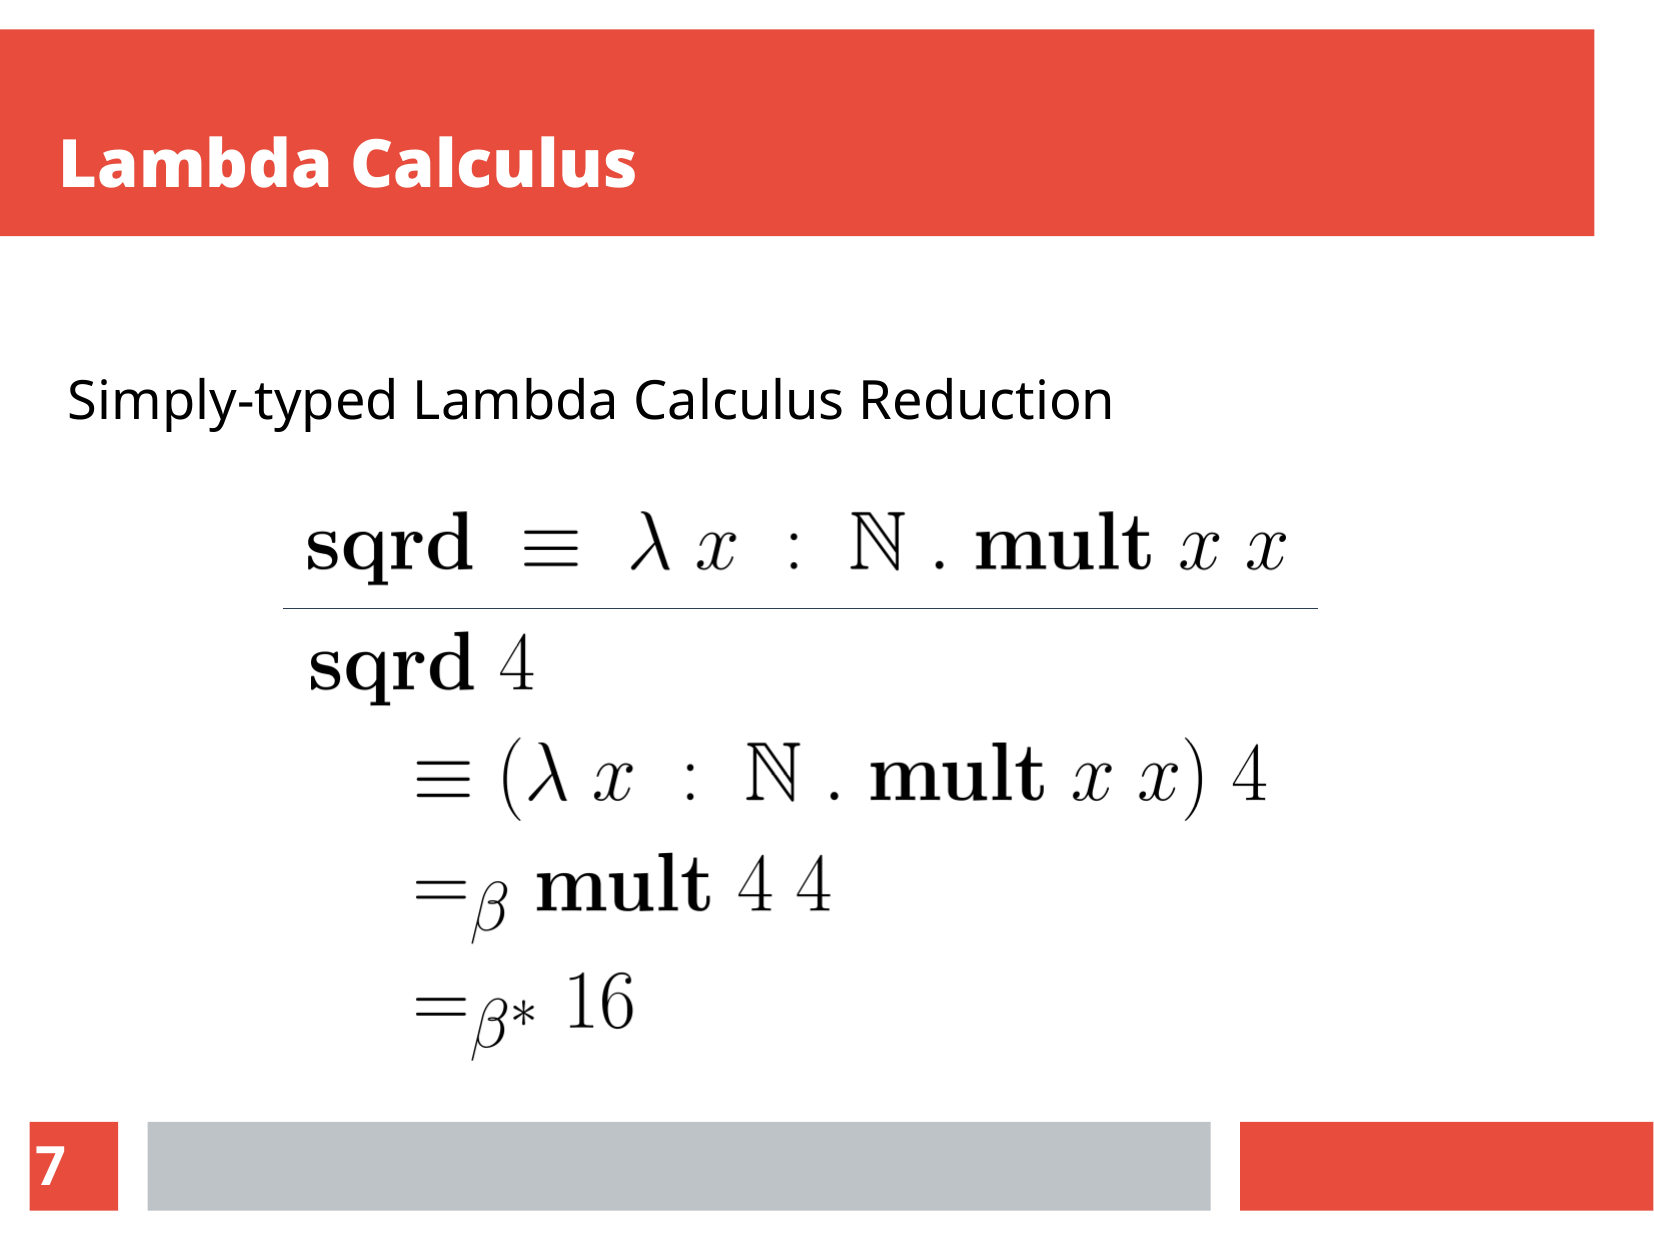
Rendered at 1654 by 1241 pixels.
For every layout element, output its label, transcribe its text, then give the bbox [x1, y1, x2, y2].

picture [293, 613, 1284, 1078]
picture [290, 492, 1303, 603]
text_box 7 [20, 1119, 254, 1210]
title Lambda Calculus [59, 58, 1595, 207]
text_box Simply-typed Lambda Calculus Reduction [53, 354, 1211, 433]
